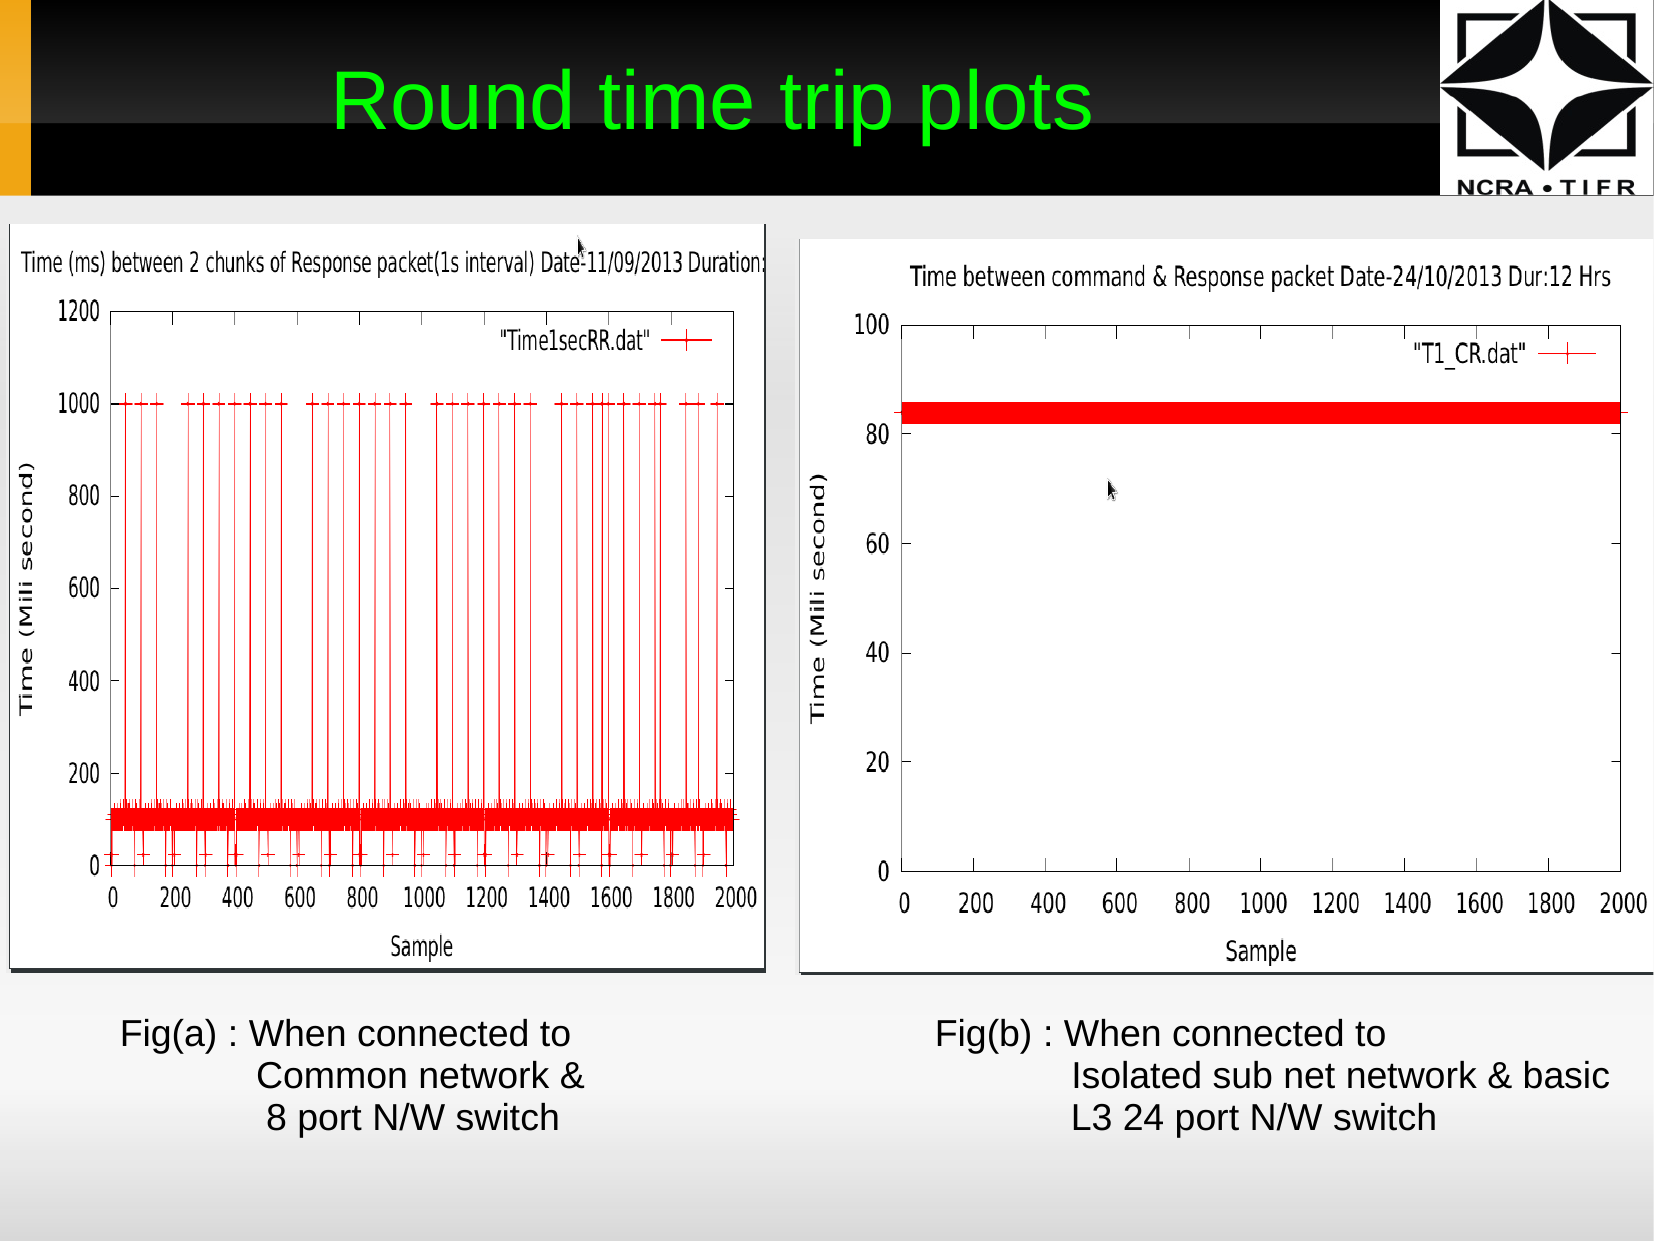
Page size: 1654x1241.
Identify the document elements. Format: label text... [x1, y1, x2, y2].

text_box Round time trip plots [0, 46, 1426, 155]
text_box Fig(b) : When connected to Isolated sub net network & basic L3 24 port N/W switch [919, 1005, 1654, 1146]
text_box Fig(a) : When connected to Common network & 8 port N/W switch [105, 1005, 616, 1146]
picture [0, 0, 1654, 1241]
